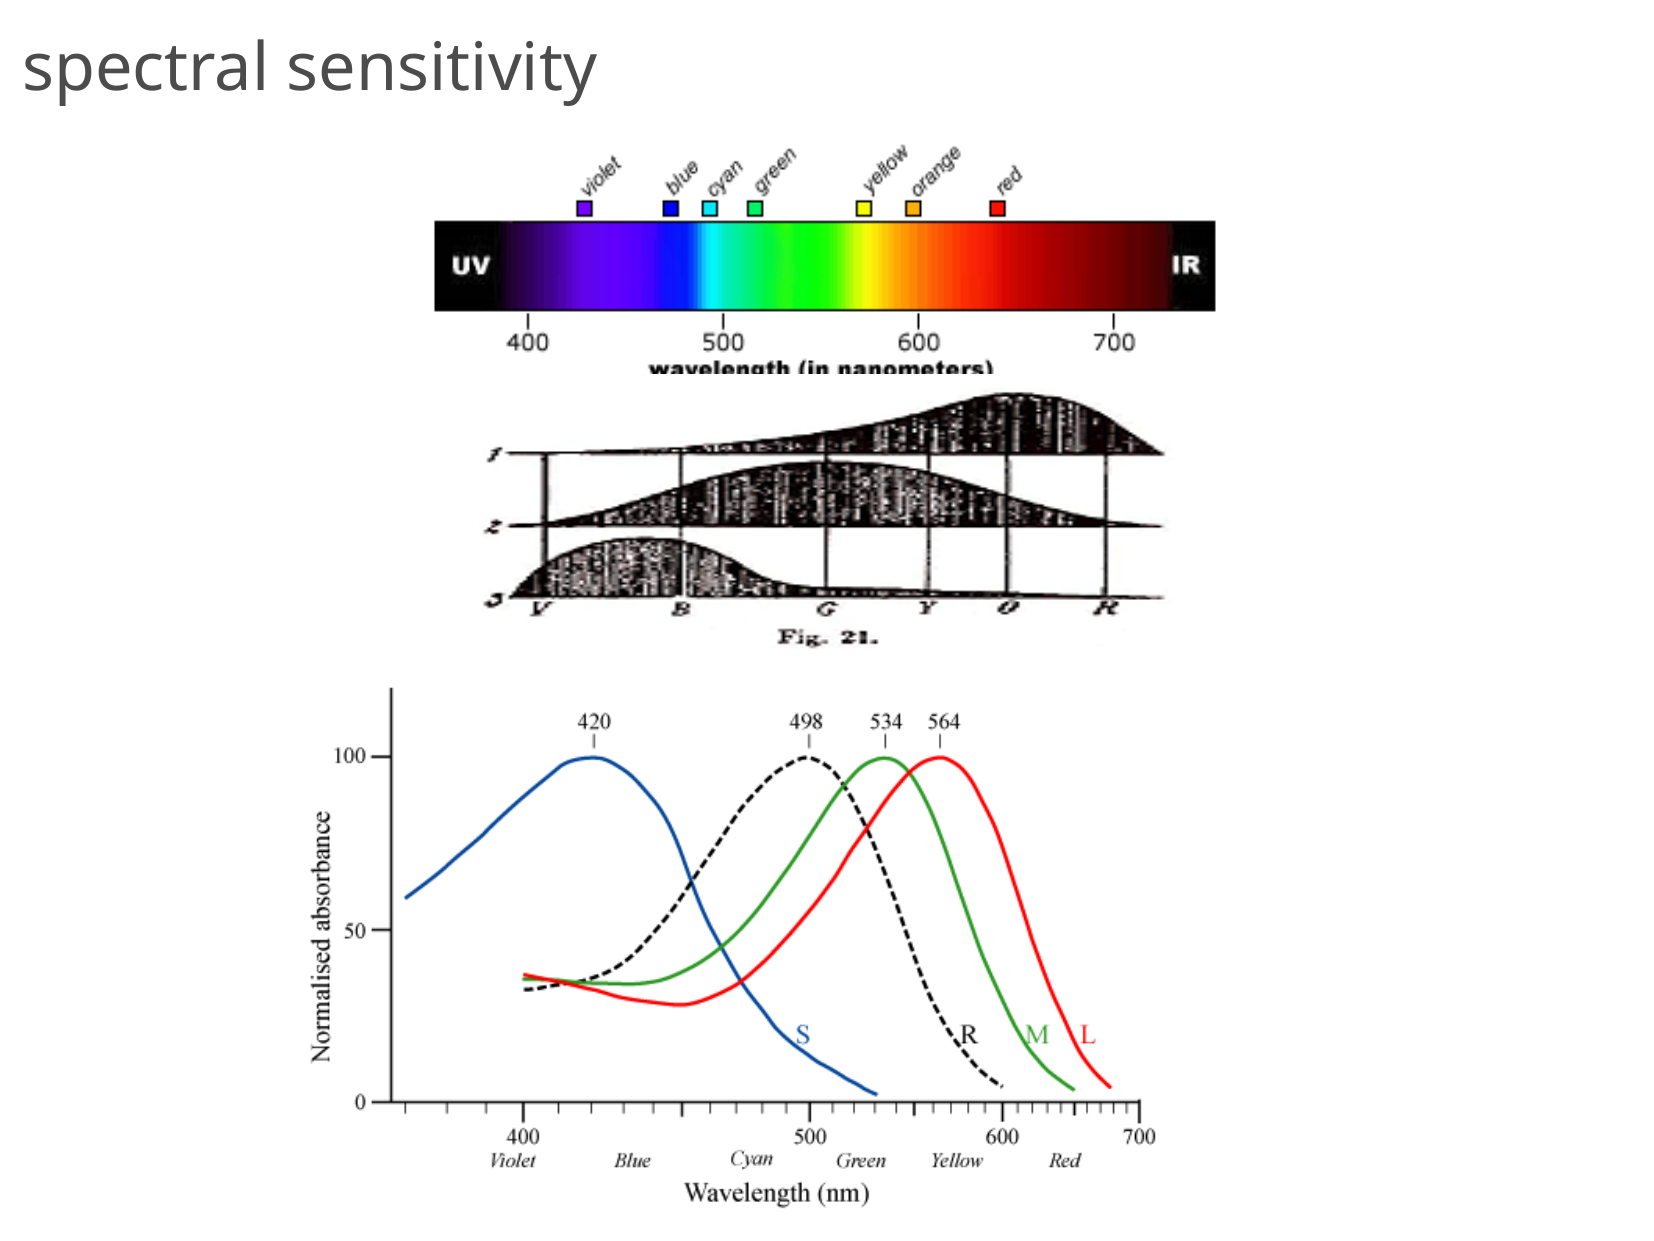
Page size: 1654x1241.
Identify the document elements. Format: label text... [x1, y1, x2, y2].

picture [359, 131, 1257, 657]
title spectral sensitivity [22, 19, 1654, 213]
picture [300, 674, 1160, 1216]
